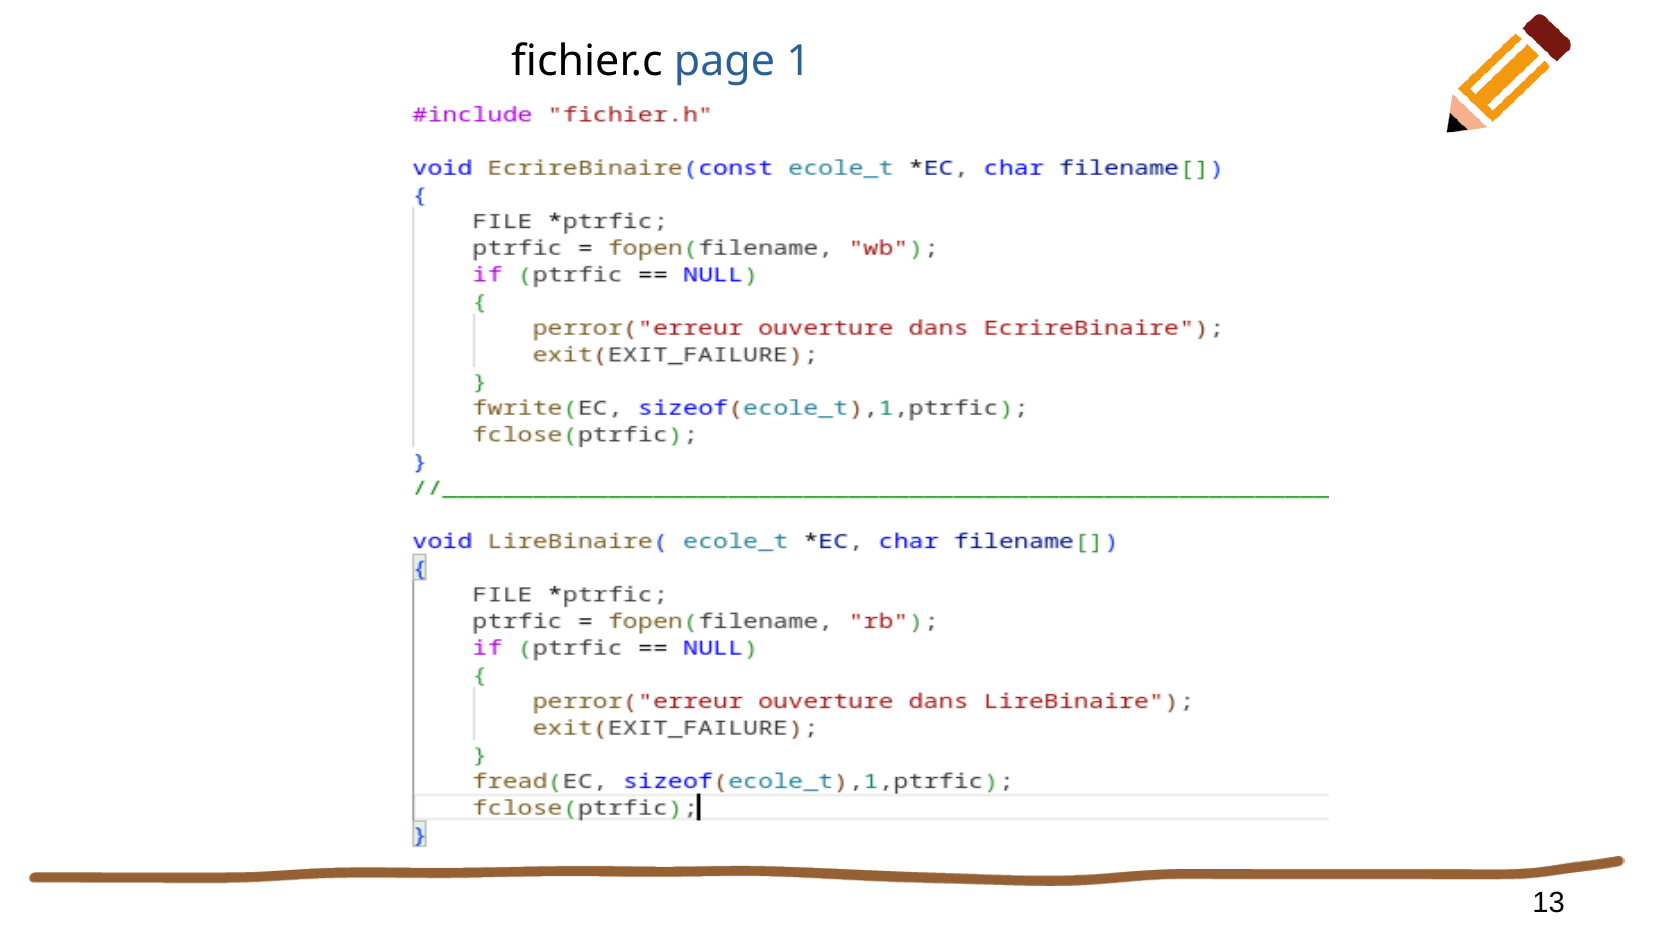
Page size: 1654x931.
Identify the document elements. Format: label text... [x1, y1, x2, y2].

list fichier.c page 1 [0, 29, 1536, 89]
picture [1446, 14, 1571, 133]
picture [29, 89, 1625, 886]
